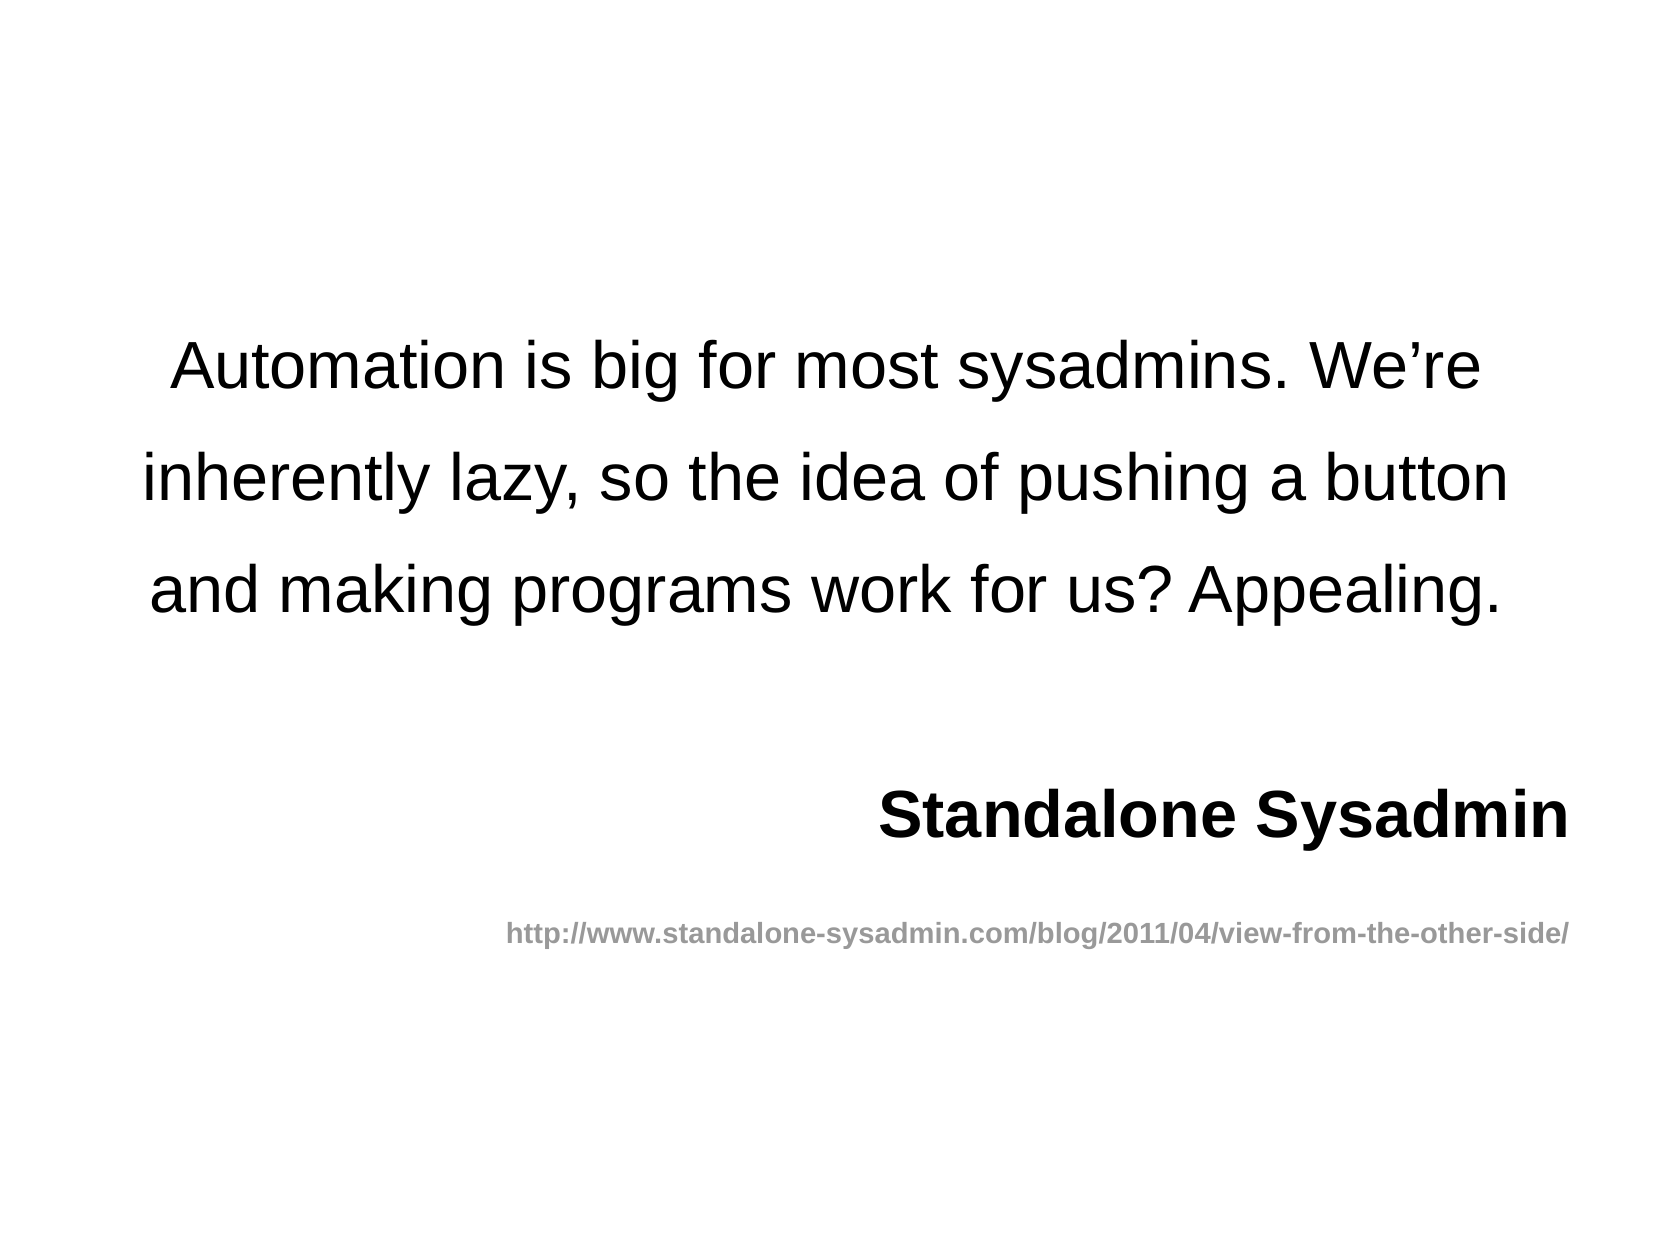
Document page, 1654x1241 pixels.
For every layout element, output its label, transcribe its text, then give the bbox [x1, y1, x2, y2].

subtitle Automation is big for most sysadmins. We’re inherently lazy, so the idea of pushing a button and making programs work for us? Appealing. Standalone Sysadmin http://www.standalone-sysadmin.com/blog/2011/04/view-from-the-other-side/ [82, 140, 1571, 1101]
